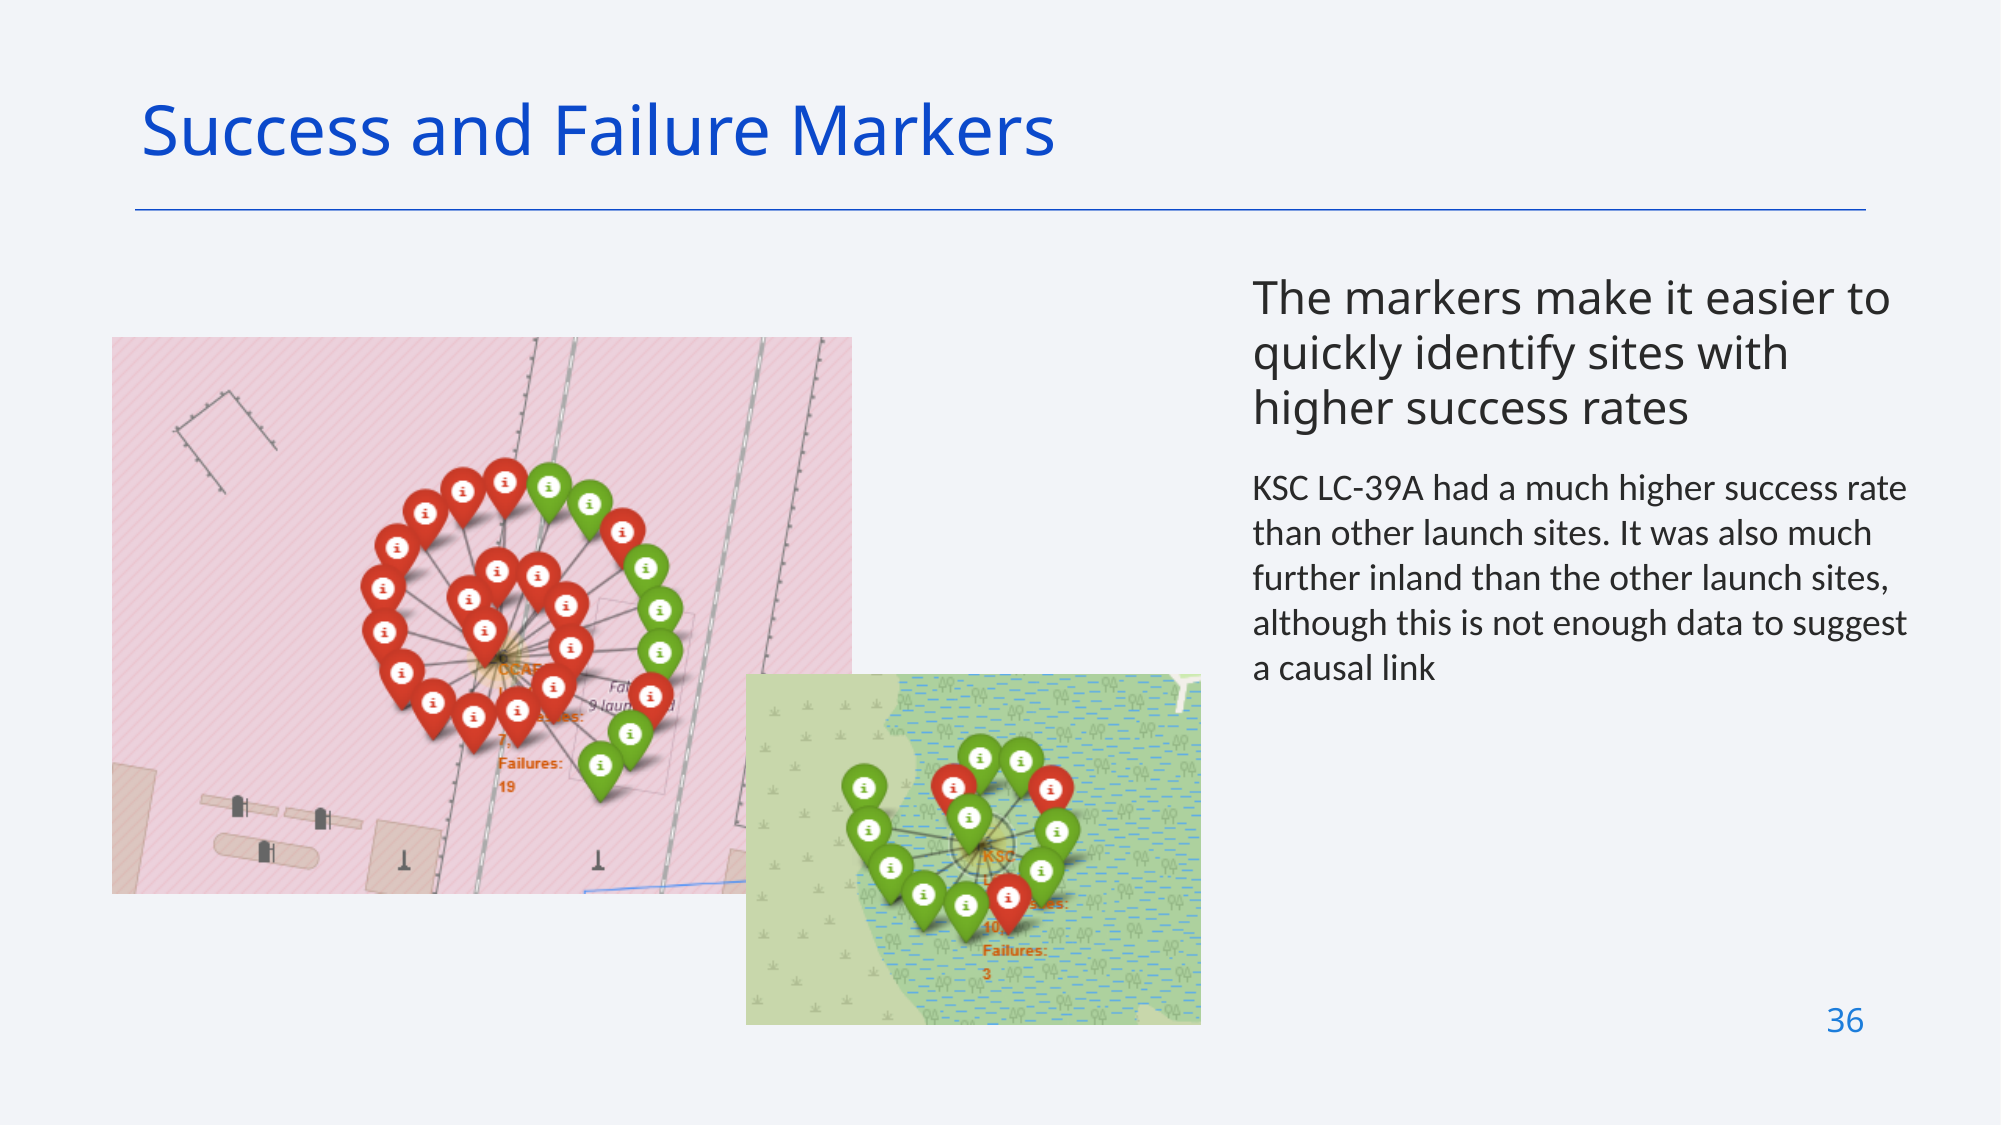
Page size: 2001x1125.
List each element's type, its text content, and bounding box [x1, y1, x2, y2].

list The markers make it easier to quickly identify sites with higher success rates KSC LC-39A had a much higher success rate than other launch sites. It was also much further inland than the other launch sites, although this is not enough data to suggest a causal link [1237, 261, 1950, 976]
text_box Success and Failure Markers [126, 88, 1852, 179]
picture [0, 0, 2001, 1125]
